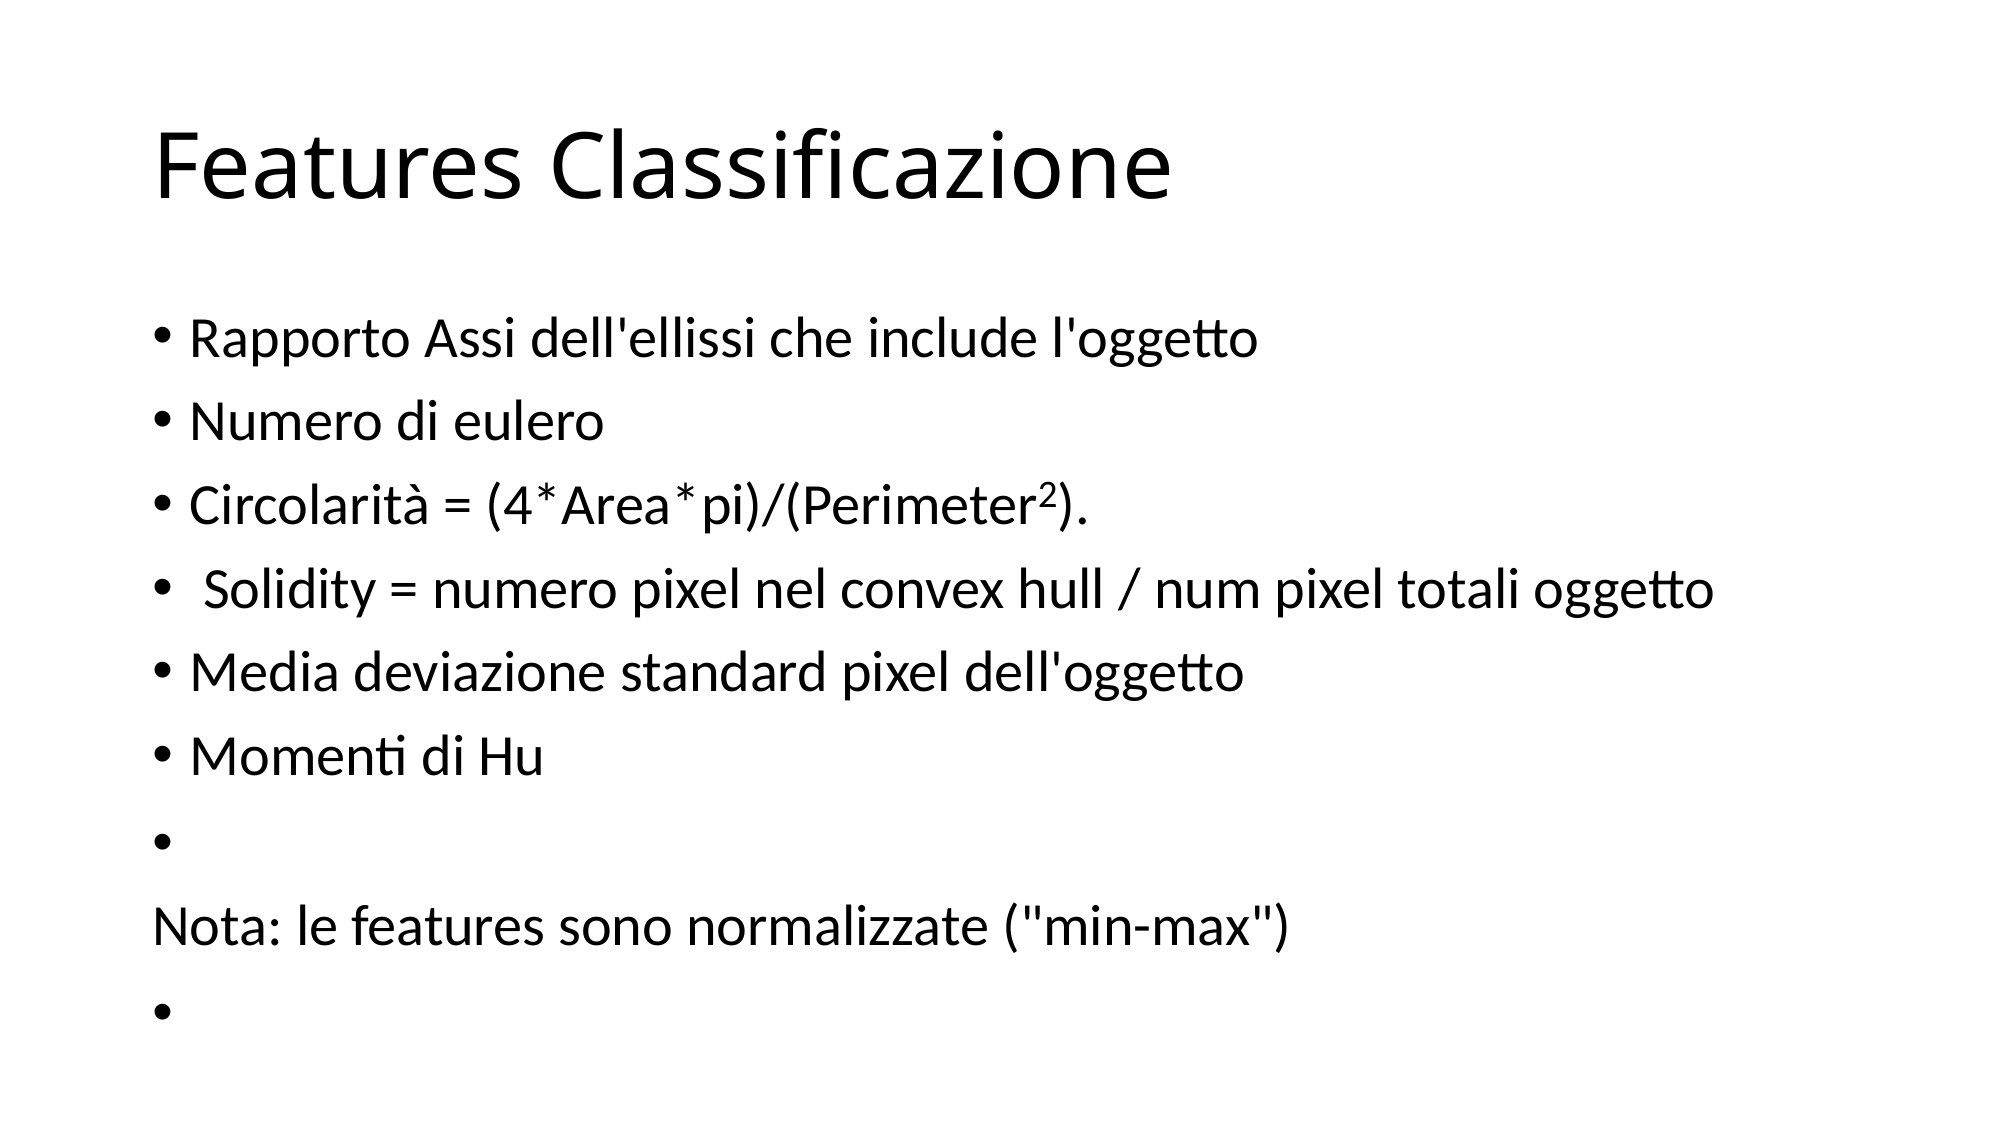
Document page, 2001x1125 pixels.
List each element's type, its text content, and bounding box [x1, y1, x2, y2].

title Features Classificazione [137, 59, 1863, 278]
list Rapporto Assi dell'ellissi che include l'oggetto Numero di eulero Circolarità = (4*Area*pi)/(Perimeter2). Solidity = numero pixel nel convex hull / num pixel totali oggetto Media deviazione standard pixel dell'oggetto Momenti di Hu Nota: le features sono normalizzate ("min-max") [137, 299, 1757, 1014]
